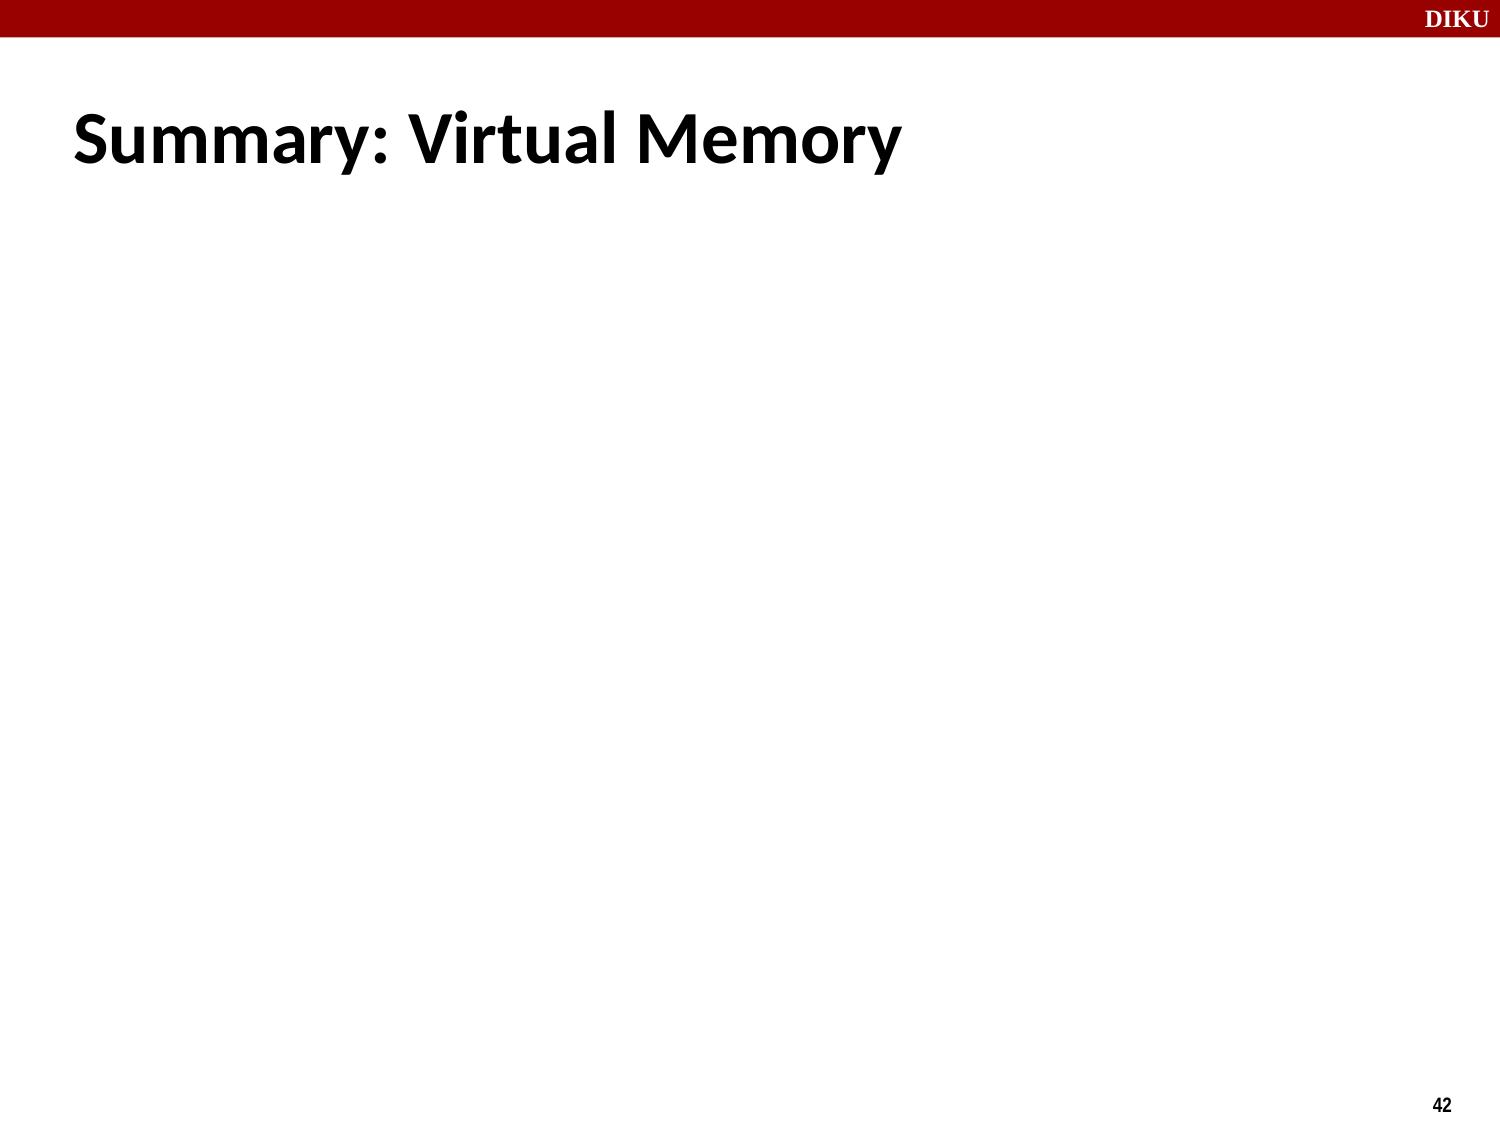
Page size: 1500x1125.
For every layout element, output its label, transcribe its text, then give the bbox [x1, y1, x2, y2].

text_box Summary: Virtual Memory [58, 71, 1304, 197]
